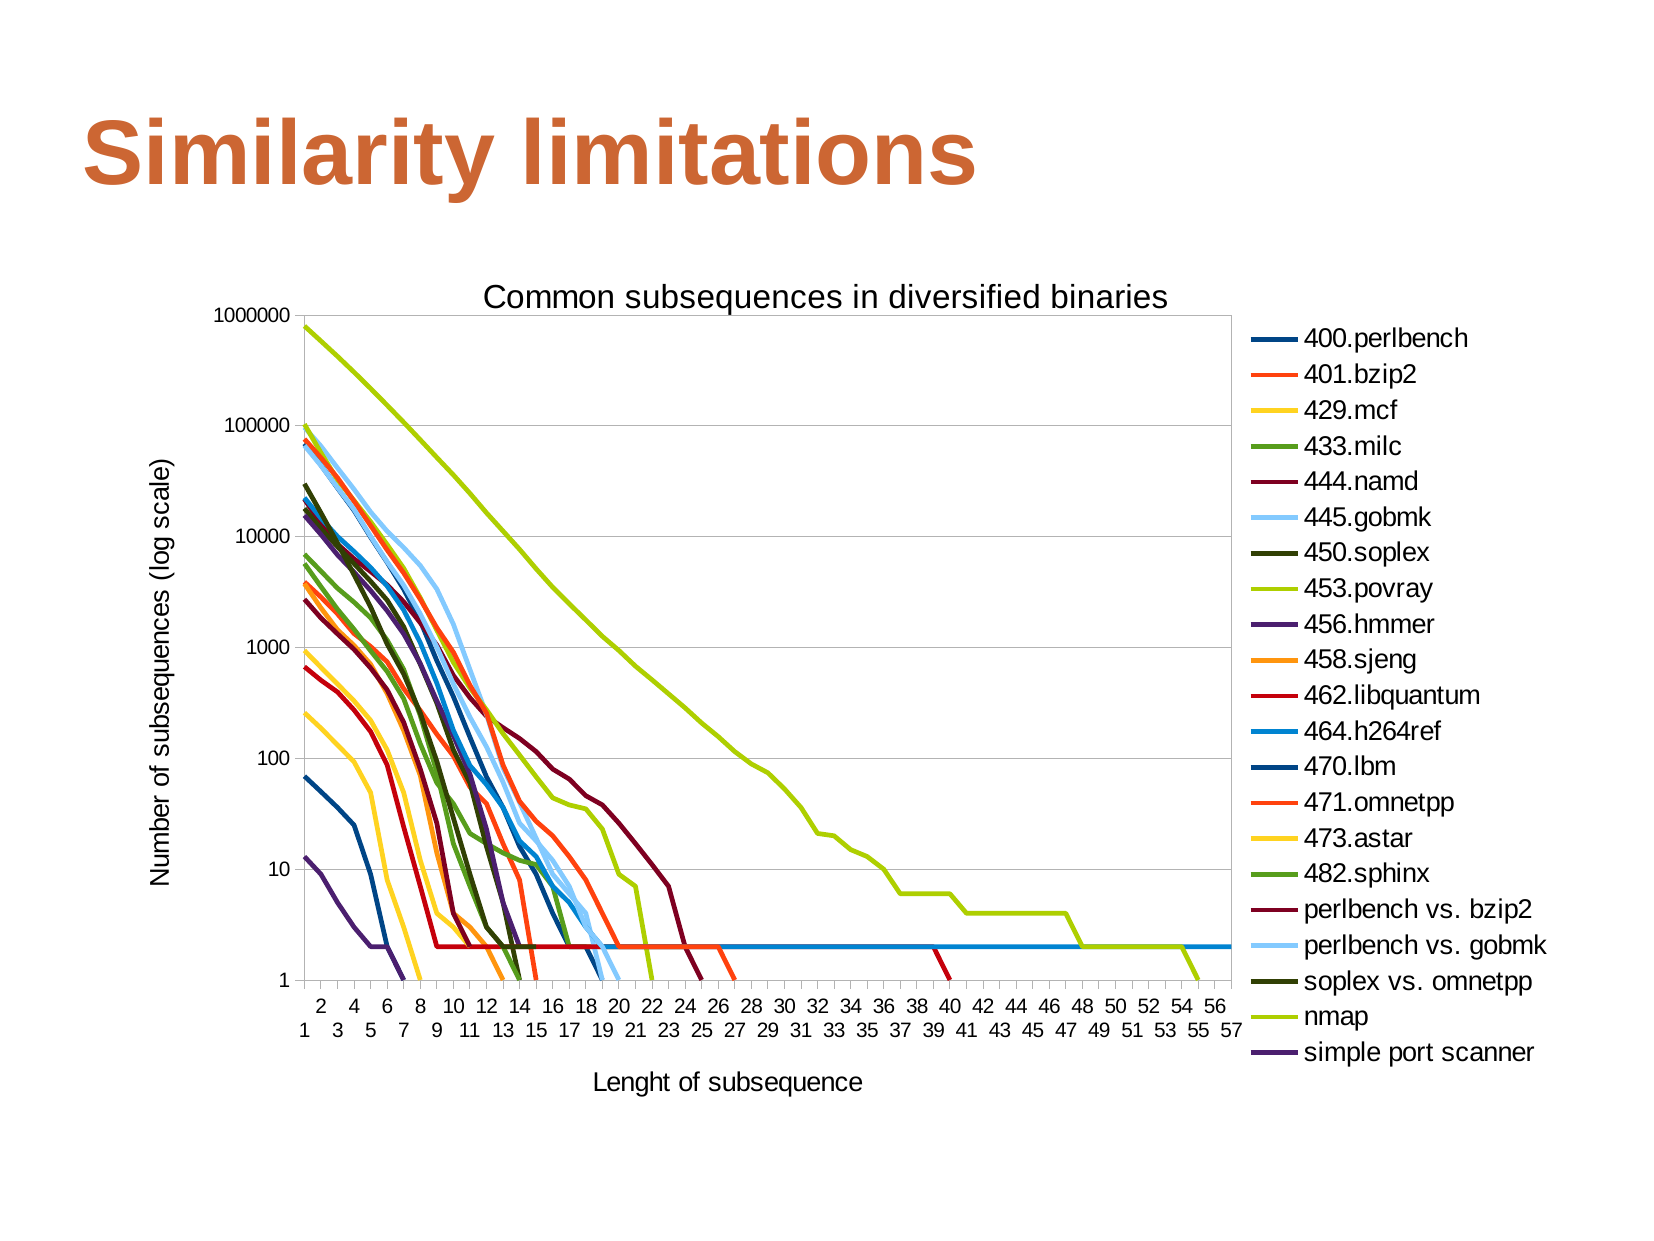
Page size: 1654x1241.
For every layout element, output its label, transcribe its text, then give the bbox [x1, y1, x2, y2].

chart [84, 243, 1570, 1150]
title Similarity limitations [82, 49, 1571, 257]
